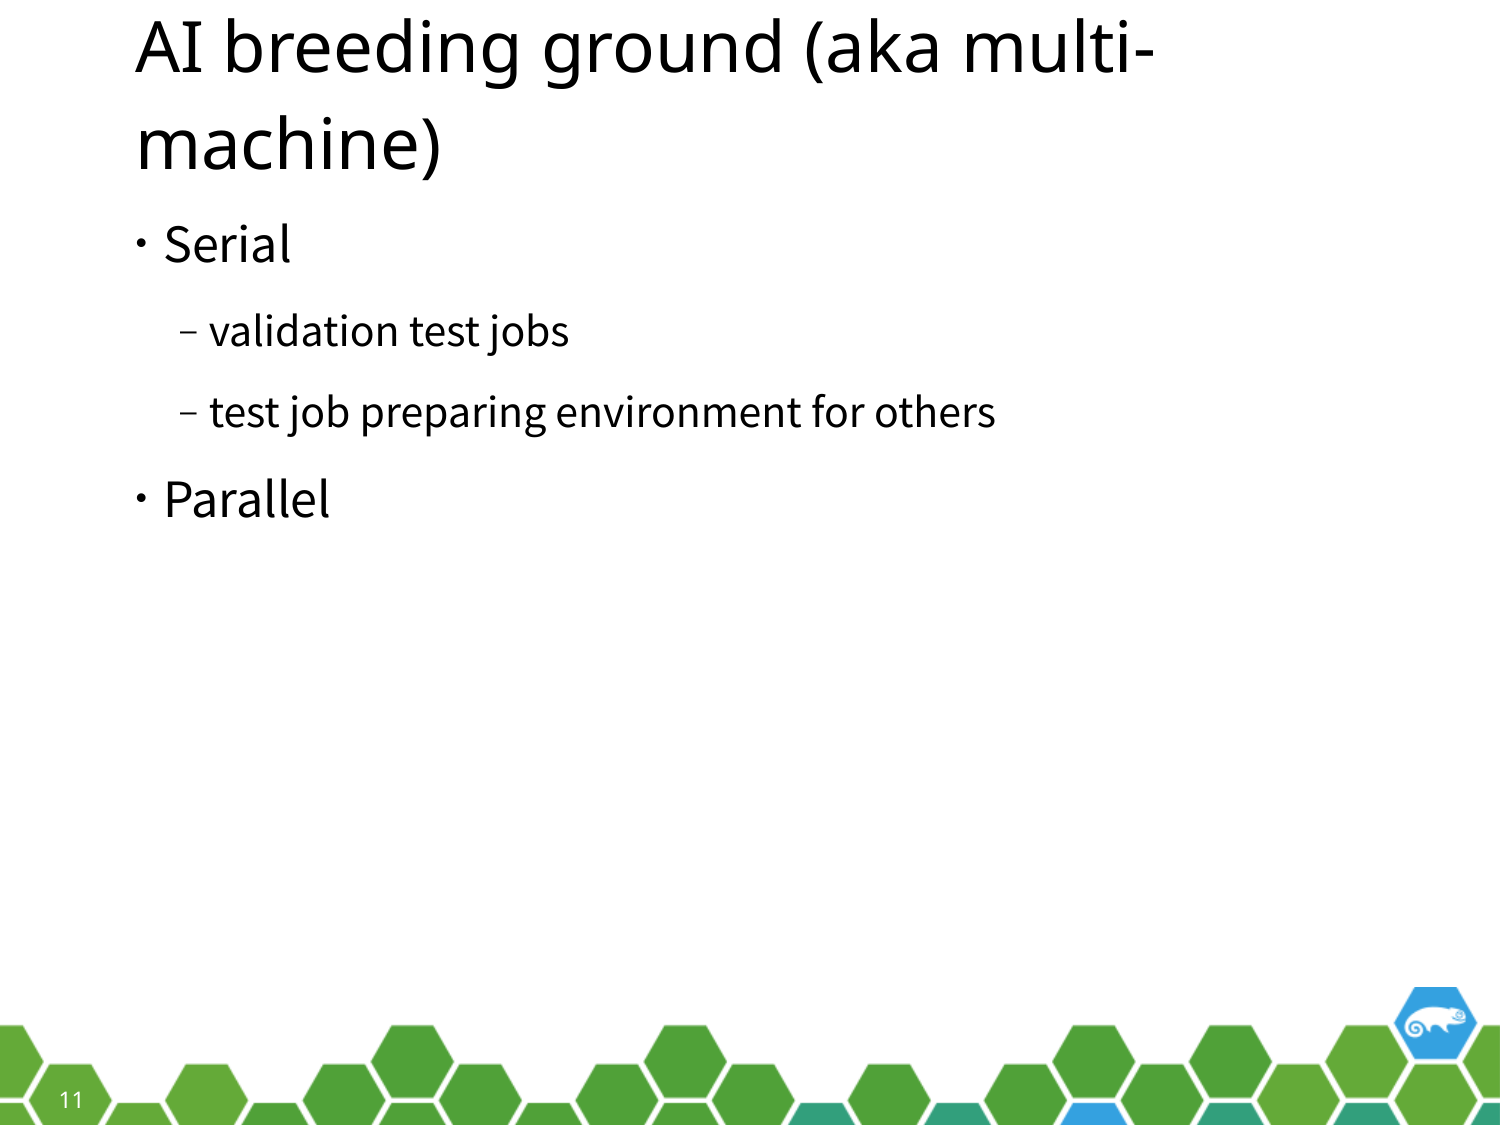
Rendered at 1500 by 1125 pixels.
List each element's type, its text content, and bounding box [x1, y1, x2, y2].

picture [0, 987, 1500, 1125]
list Serial validation test jobs test job preparing environment for others Parallel [135, 208, 1372, 862]
title AI breeding ground (aka multi-machine) [135, 12, 1372, 175]
